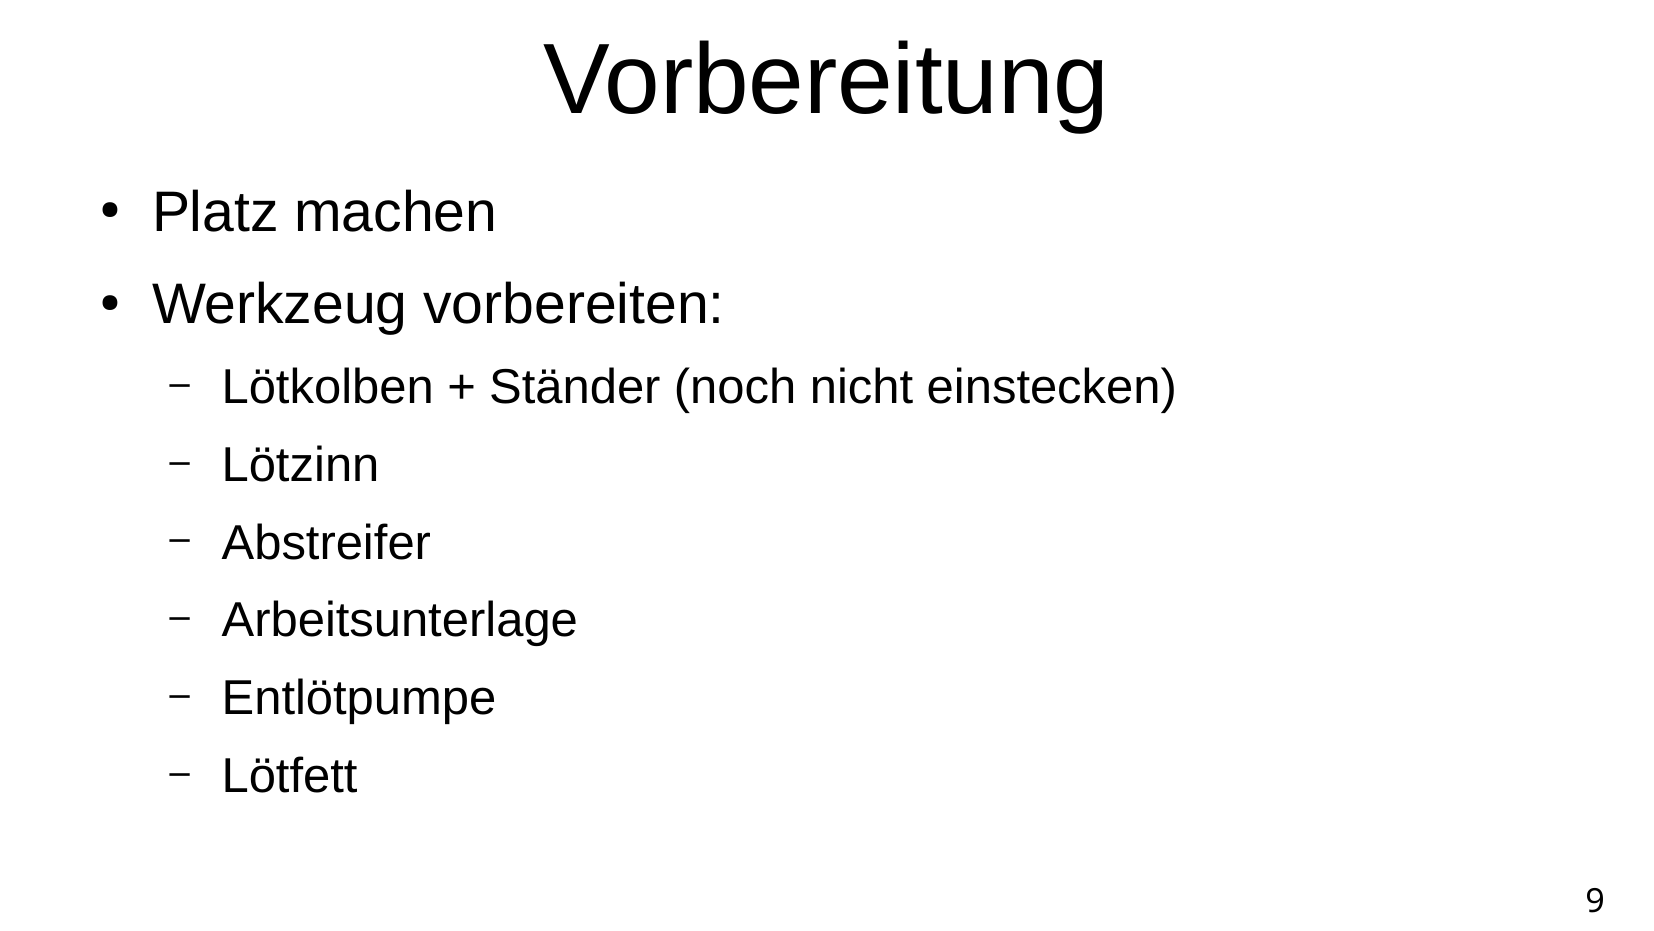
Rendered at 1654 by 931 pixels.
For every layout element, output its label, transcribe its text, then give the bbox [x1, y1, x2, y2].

list Platz machen Werkzeug vorbereiten: Lötkolben + Ständer (noch nicht einstecken) Lötzinn Abstreifer Arbeitsunterlage Entlötpumpe Lötfett [82, 180, 1571, 811]
title Vorbereitung [82, 1, 1571, 157]
